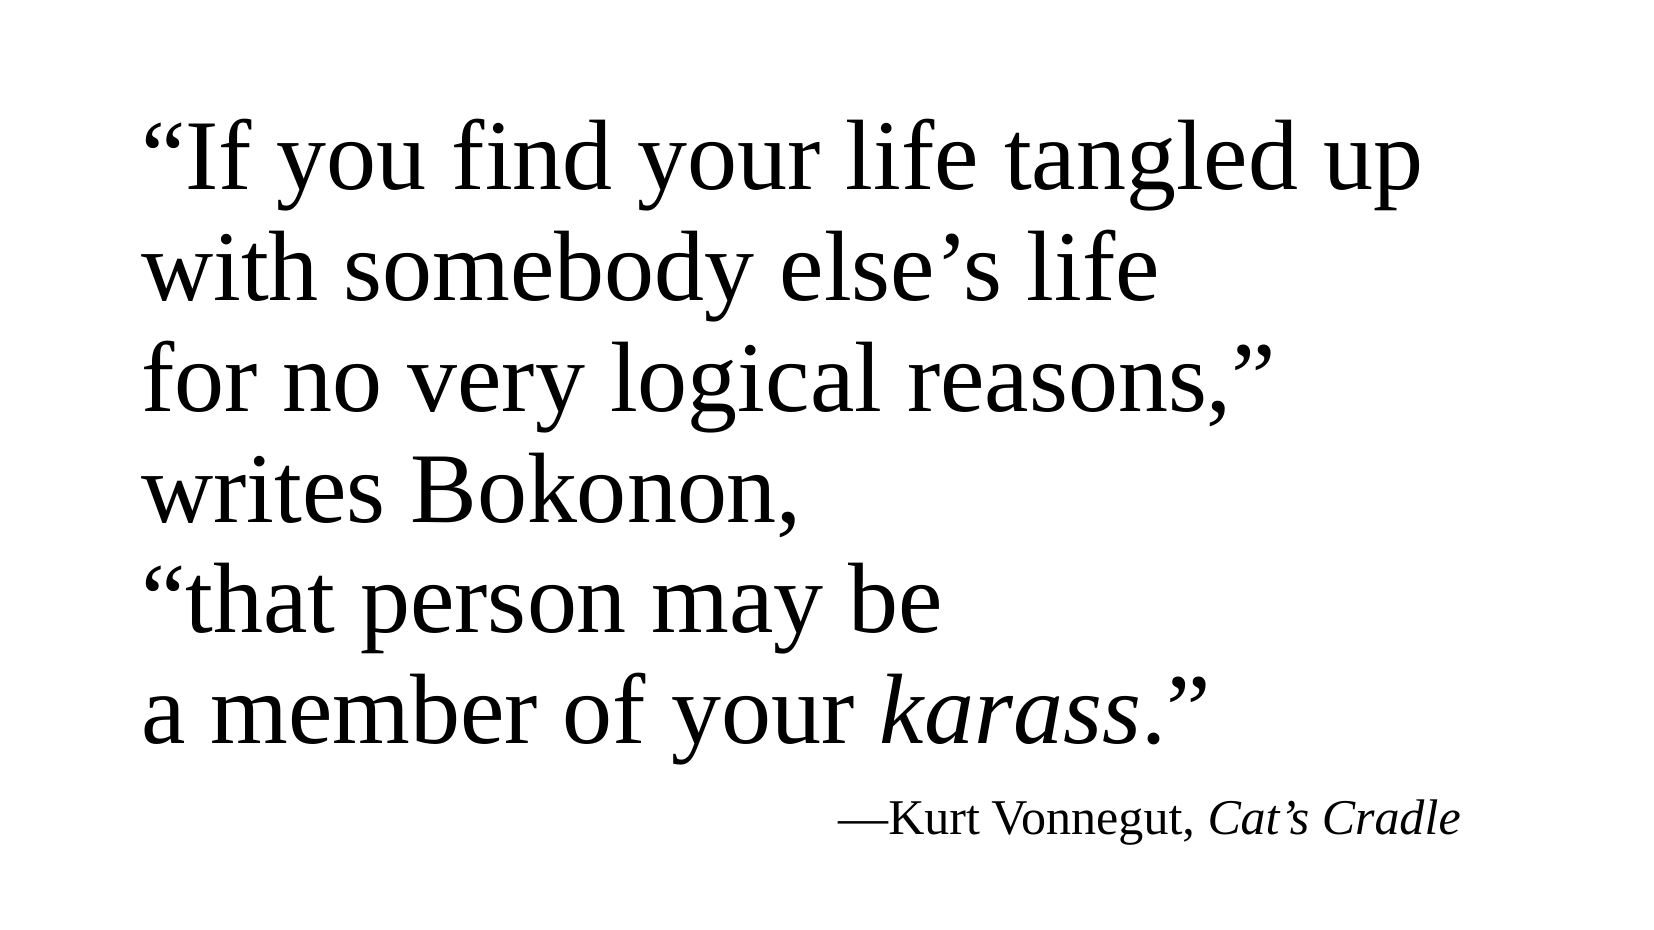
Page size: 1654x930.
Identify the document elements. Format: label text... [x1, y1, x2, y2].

text_box “If you find your life tangled up with somebody else’s life for no very logical reasons,” writes Bokonon, “that person may be a member of your karass.” [126, 93, 1527, 773]
text_box —Kurt Vonnegut, Cat’s Cradle [823, 783, 1476, 854]
